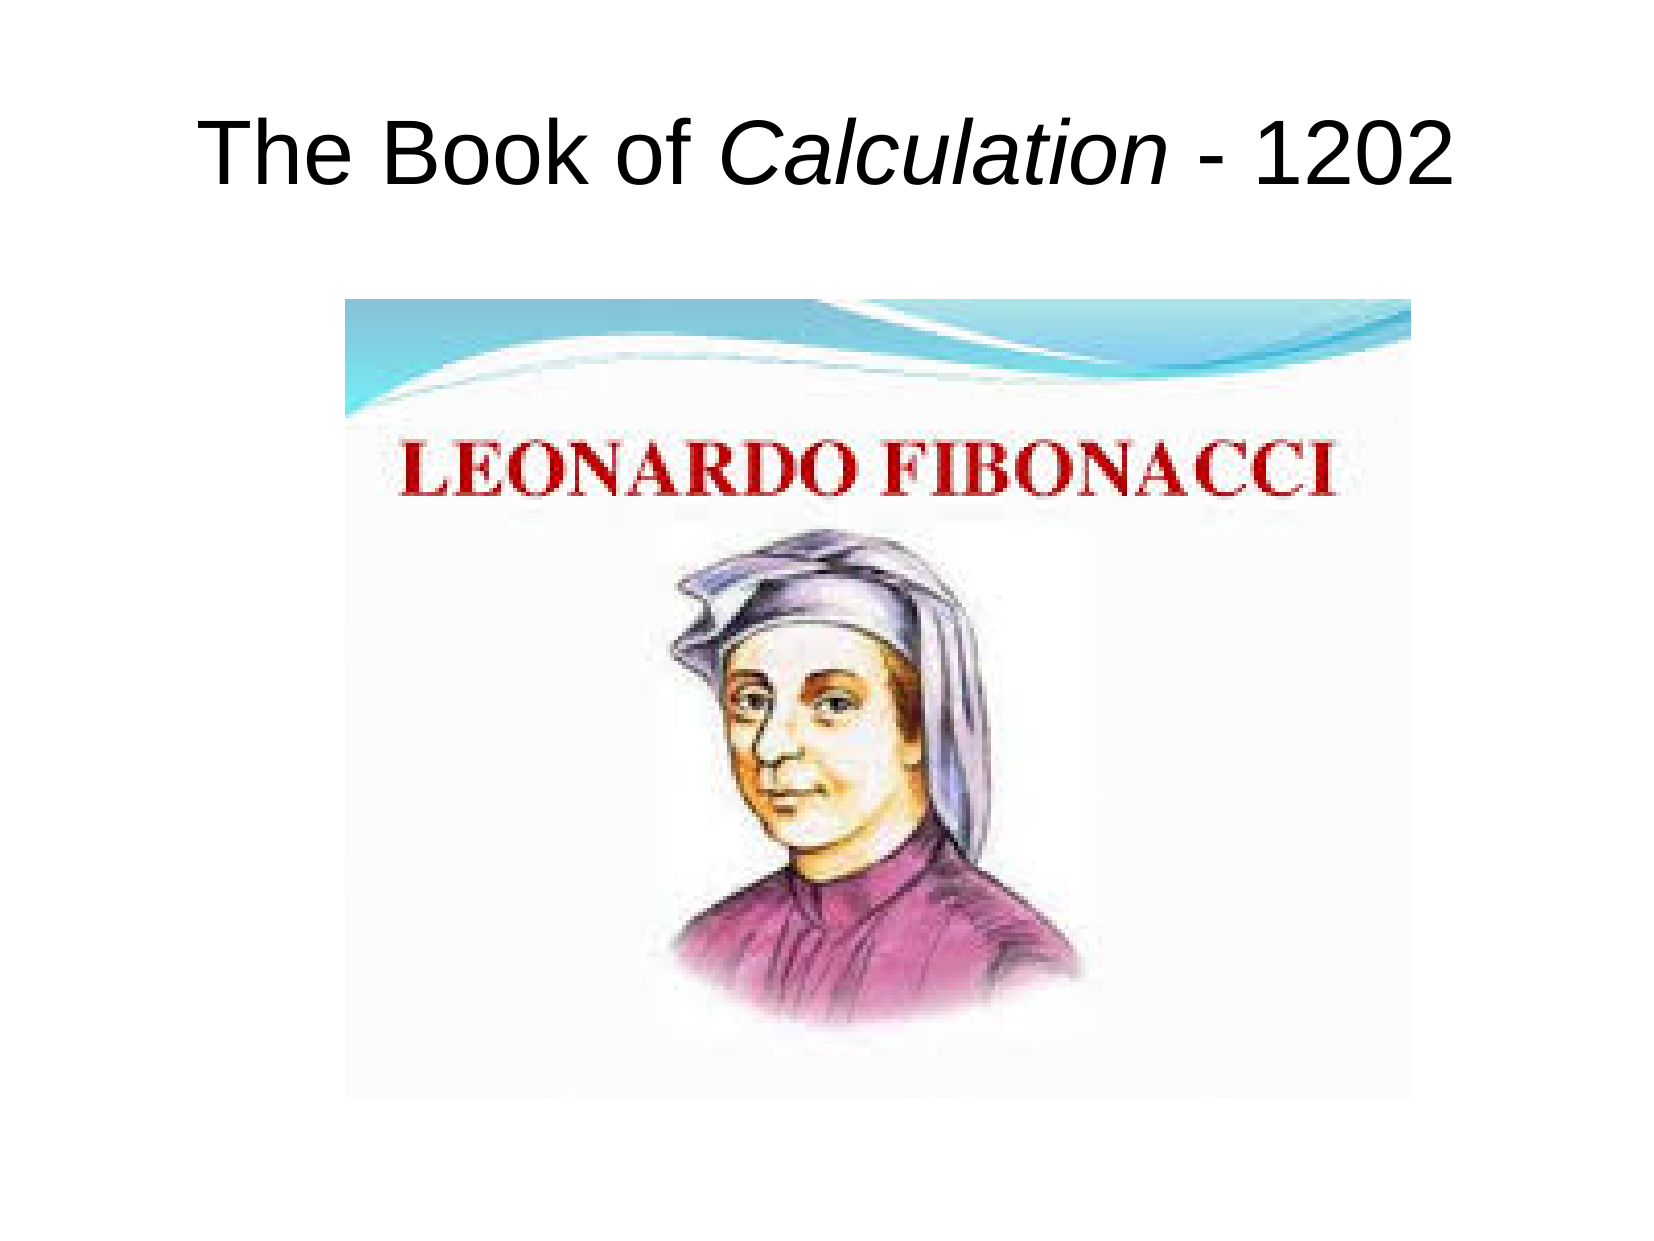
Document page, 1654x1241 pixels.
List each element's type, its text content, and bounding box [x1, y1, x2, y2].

title The Book of Calculation - 1202 [82, 49, 1571, 257]
picture [345, 299, 1411, 1098]
